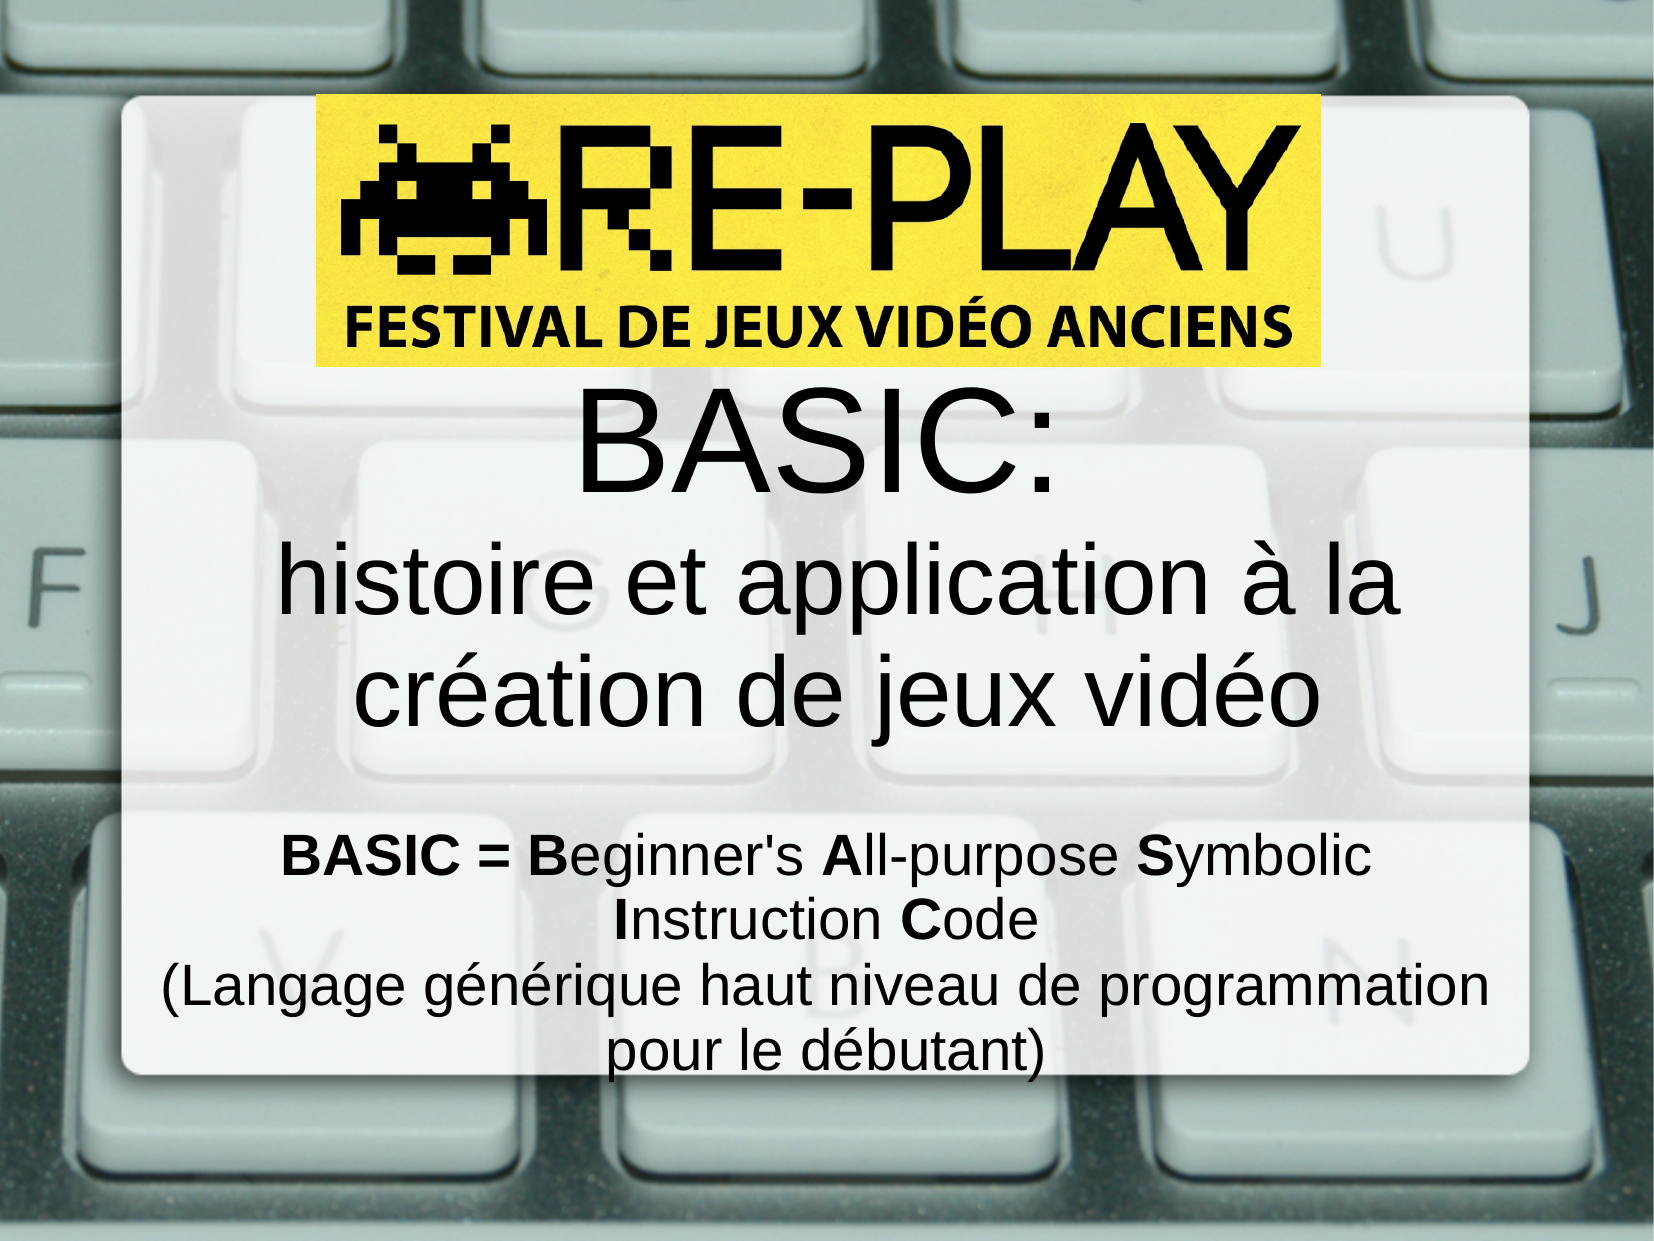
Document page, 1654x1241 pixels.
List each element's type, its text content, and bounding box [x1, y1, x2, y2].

text_box BASIC = Beginner's All-purpose Symbolic Instruction Code (Langage générique haut niveau de programmation pour le débutant) [129, 814, 1524, 1090]
subtitle [165, 511, 1524, 804]
title BASIC: histoire et application à la création de jeux vidéo [153, 356, 1524, 814]
picture [0, 0, 1654, 1241]
